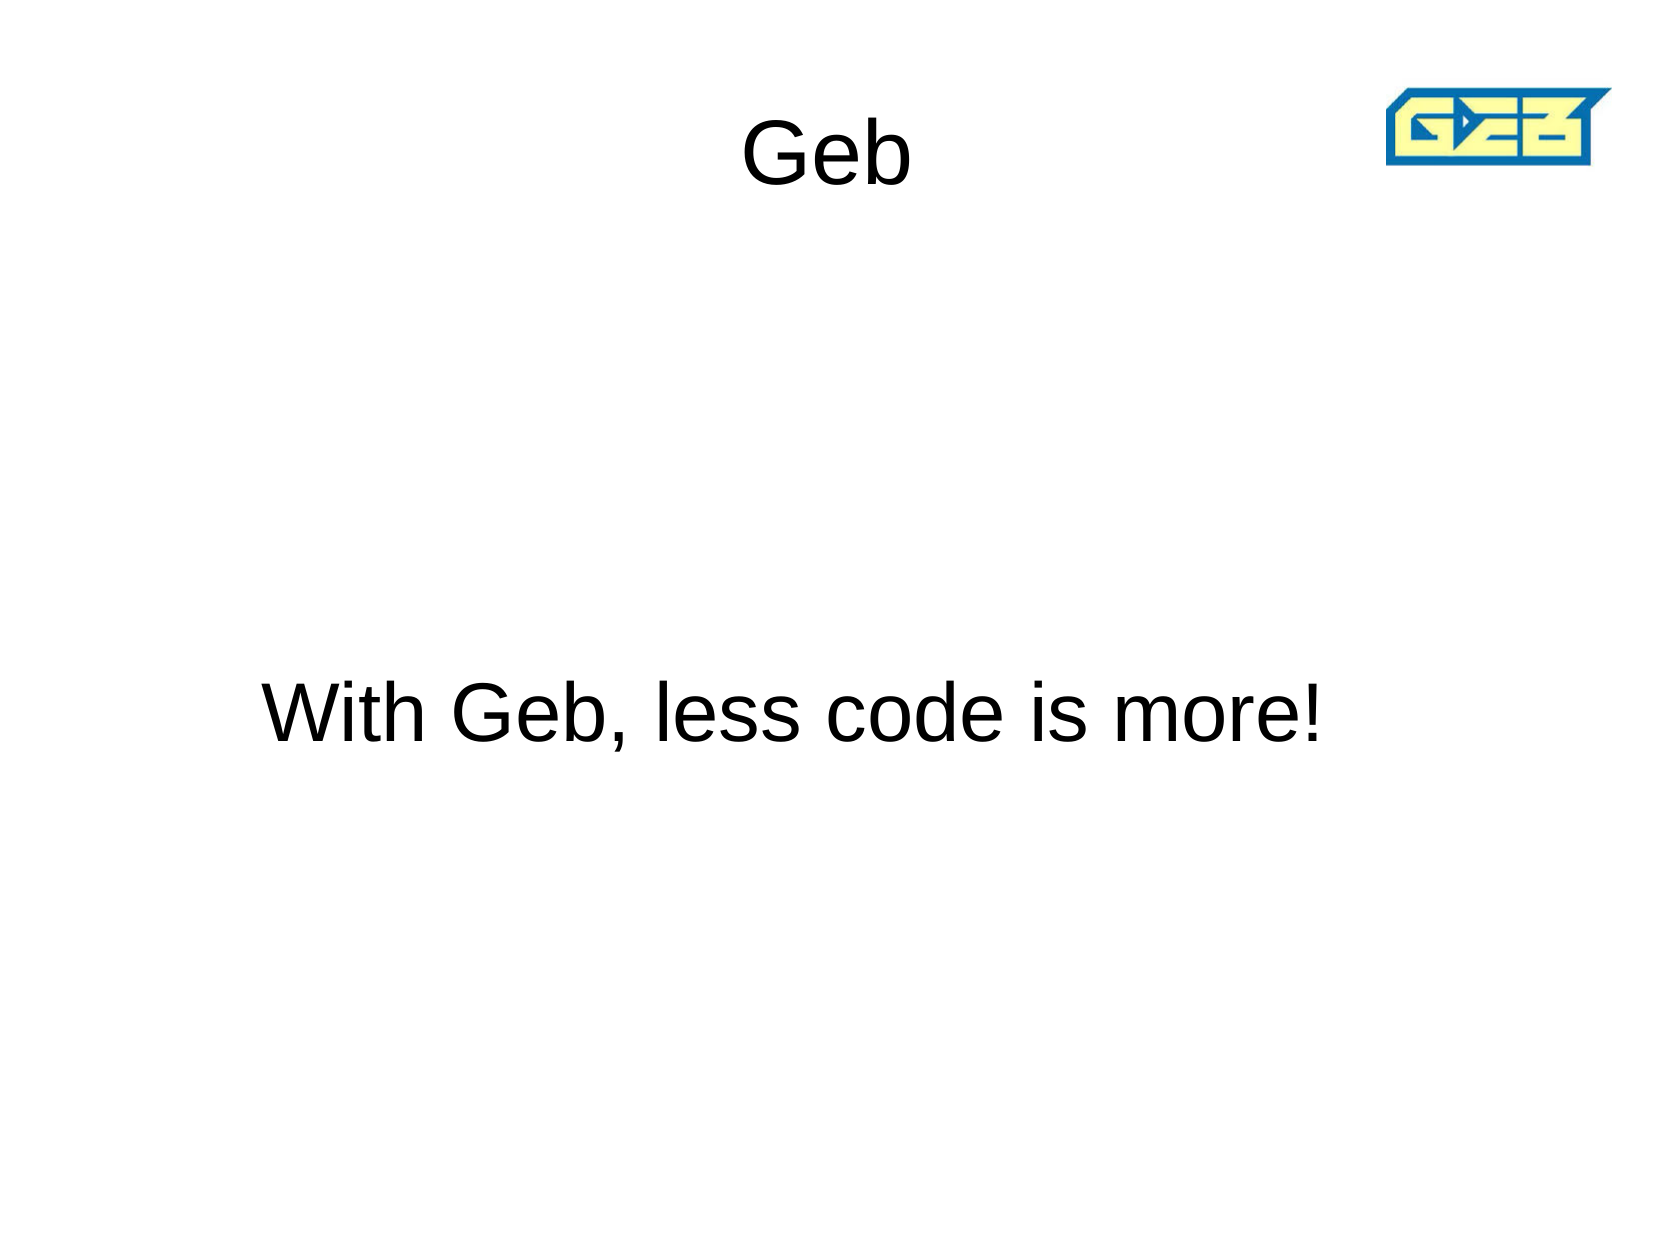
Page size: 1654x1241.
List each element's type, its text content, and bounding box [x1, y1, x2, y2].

title Geb [82, 49, 1571, 257]
list With Geb, less code is more! [206, 240, 1381, 1186]
picture [1386, 14, 1612, 240]
